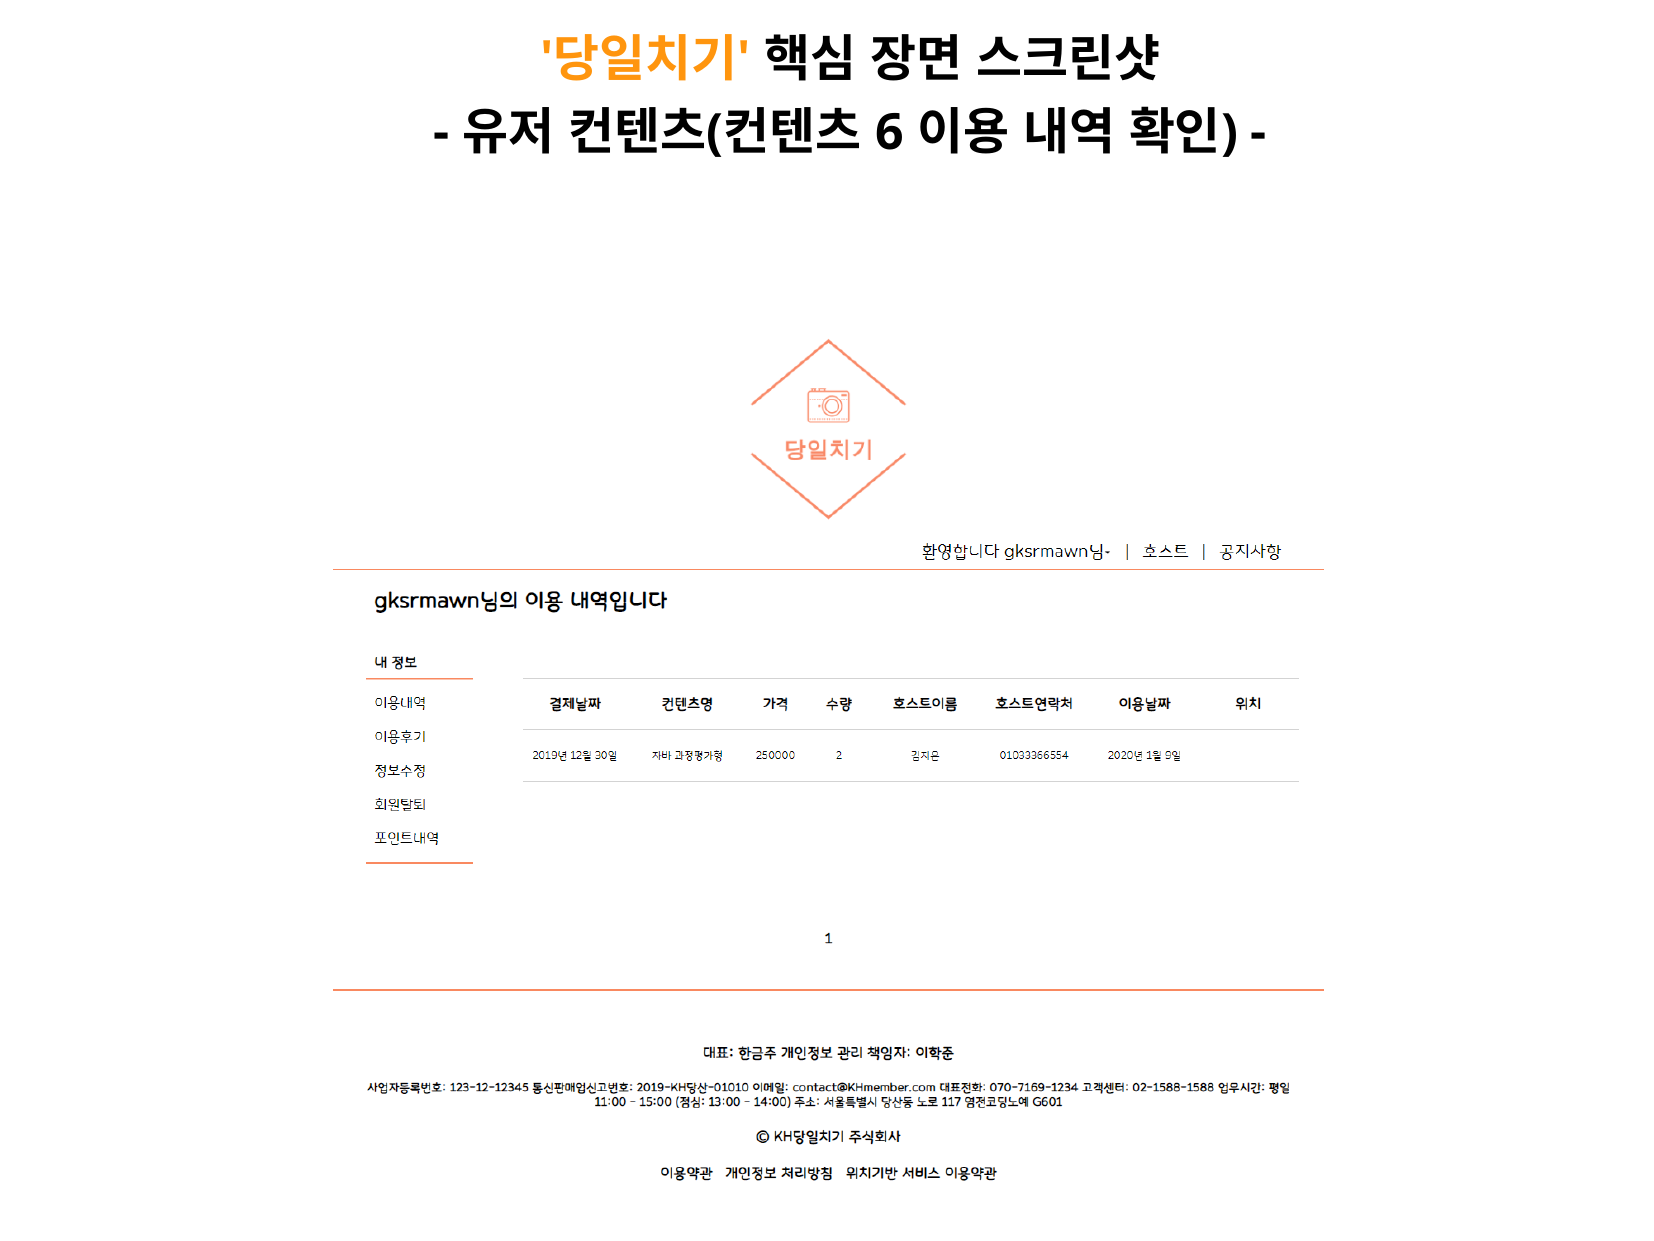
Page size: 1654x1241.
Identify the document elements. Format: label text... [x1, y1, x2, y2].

picture [35, 295, 1607, 1217]
title '당일치기' 핵심 장면 스크린샷 - 유저 컨텐츠(컨텐츠 6 이용 내역 확인) - [106, 0, 1595, 196]
